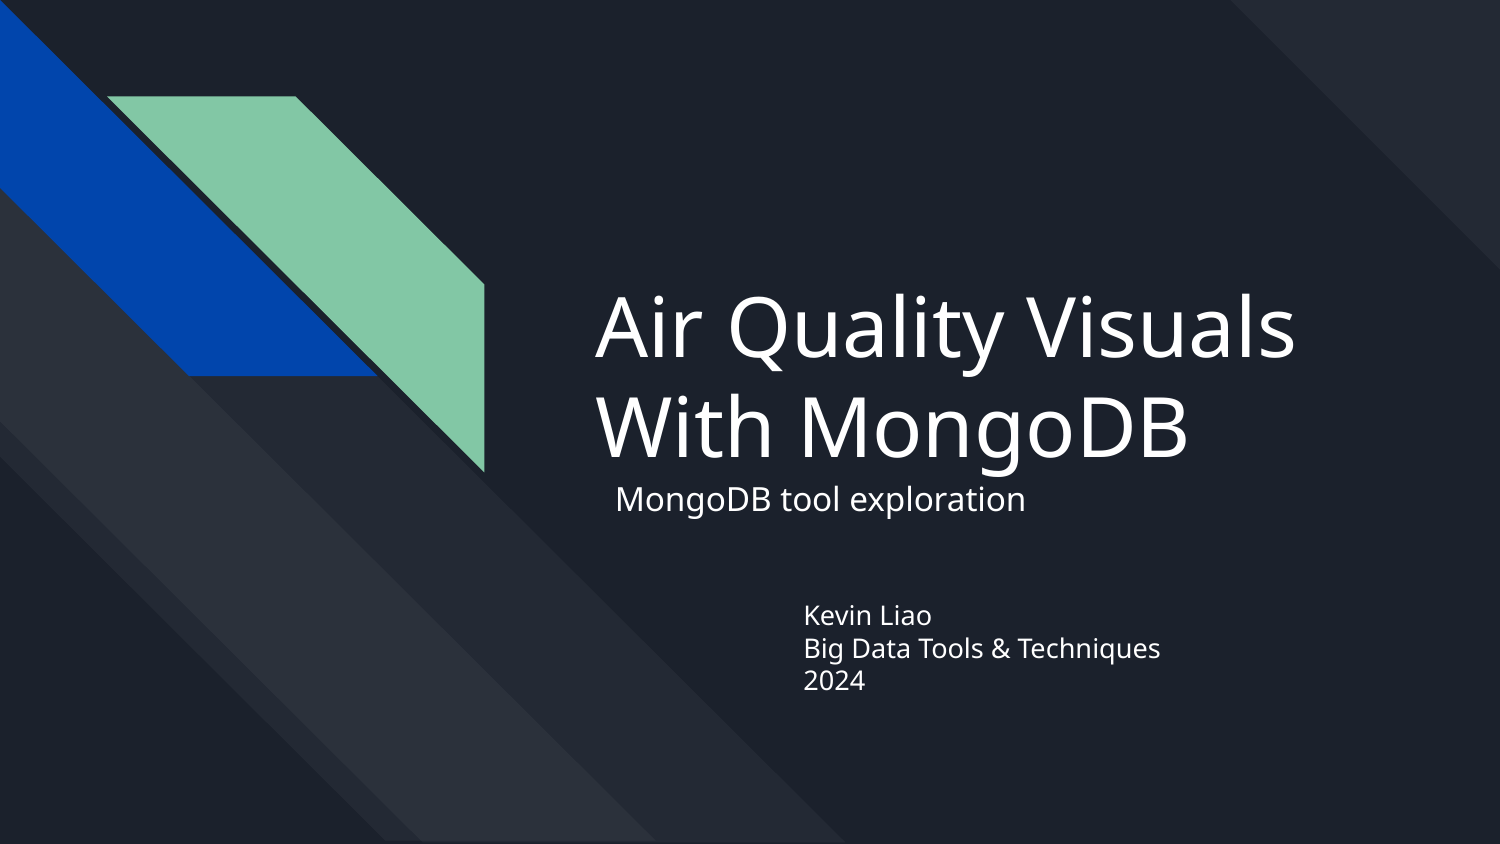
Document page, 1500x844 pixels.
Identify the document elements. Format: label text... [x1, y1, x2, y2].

title MongoDB tool exploration [599, 462, 1410, 518]
title Air Quality Visuals With MongoDB [580, 258, 1404, 518]
subtitle Kevin Liao Big Data Tools & Techniques 2024 [788, 583, 1404, 727]
